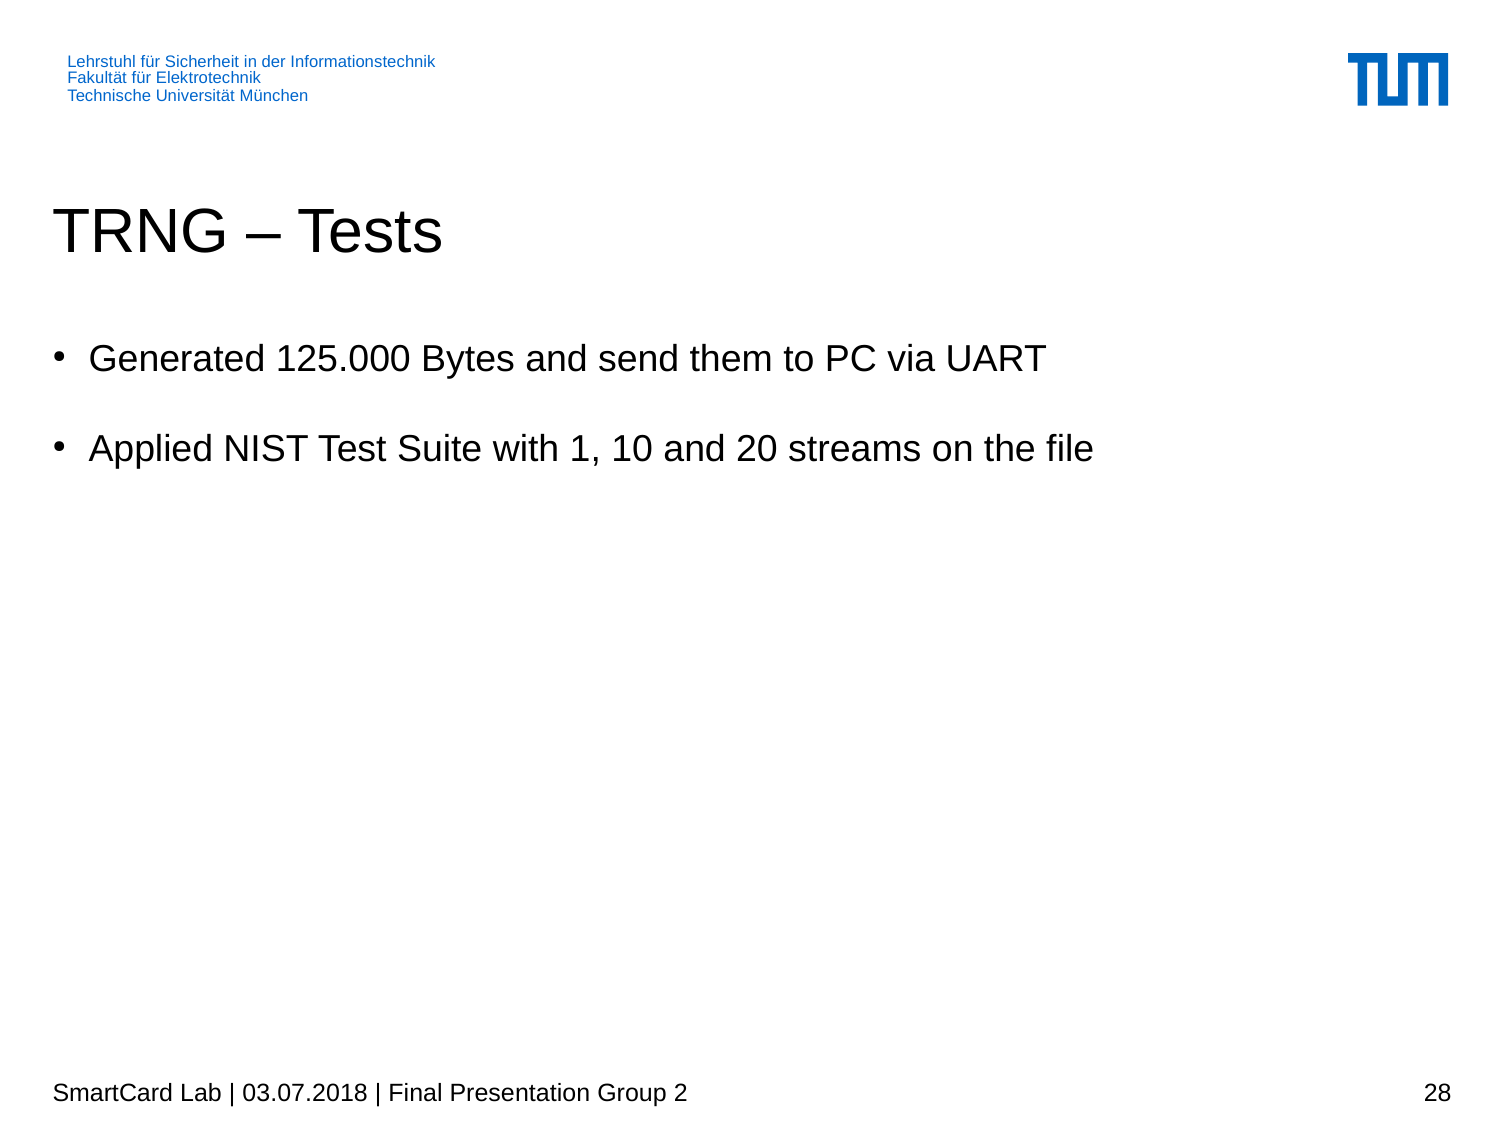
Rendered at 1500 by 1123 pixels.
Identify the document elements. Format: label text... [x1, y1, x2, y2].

list Generated 125.000 Bytes and send them to PC via UART Applied NIST Test Suite with 1, 10 and 20 streams on the file [52, 330, 1453, 560]
title TRNG – Tests [52, 195, 1453, 266]
